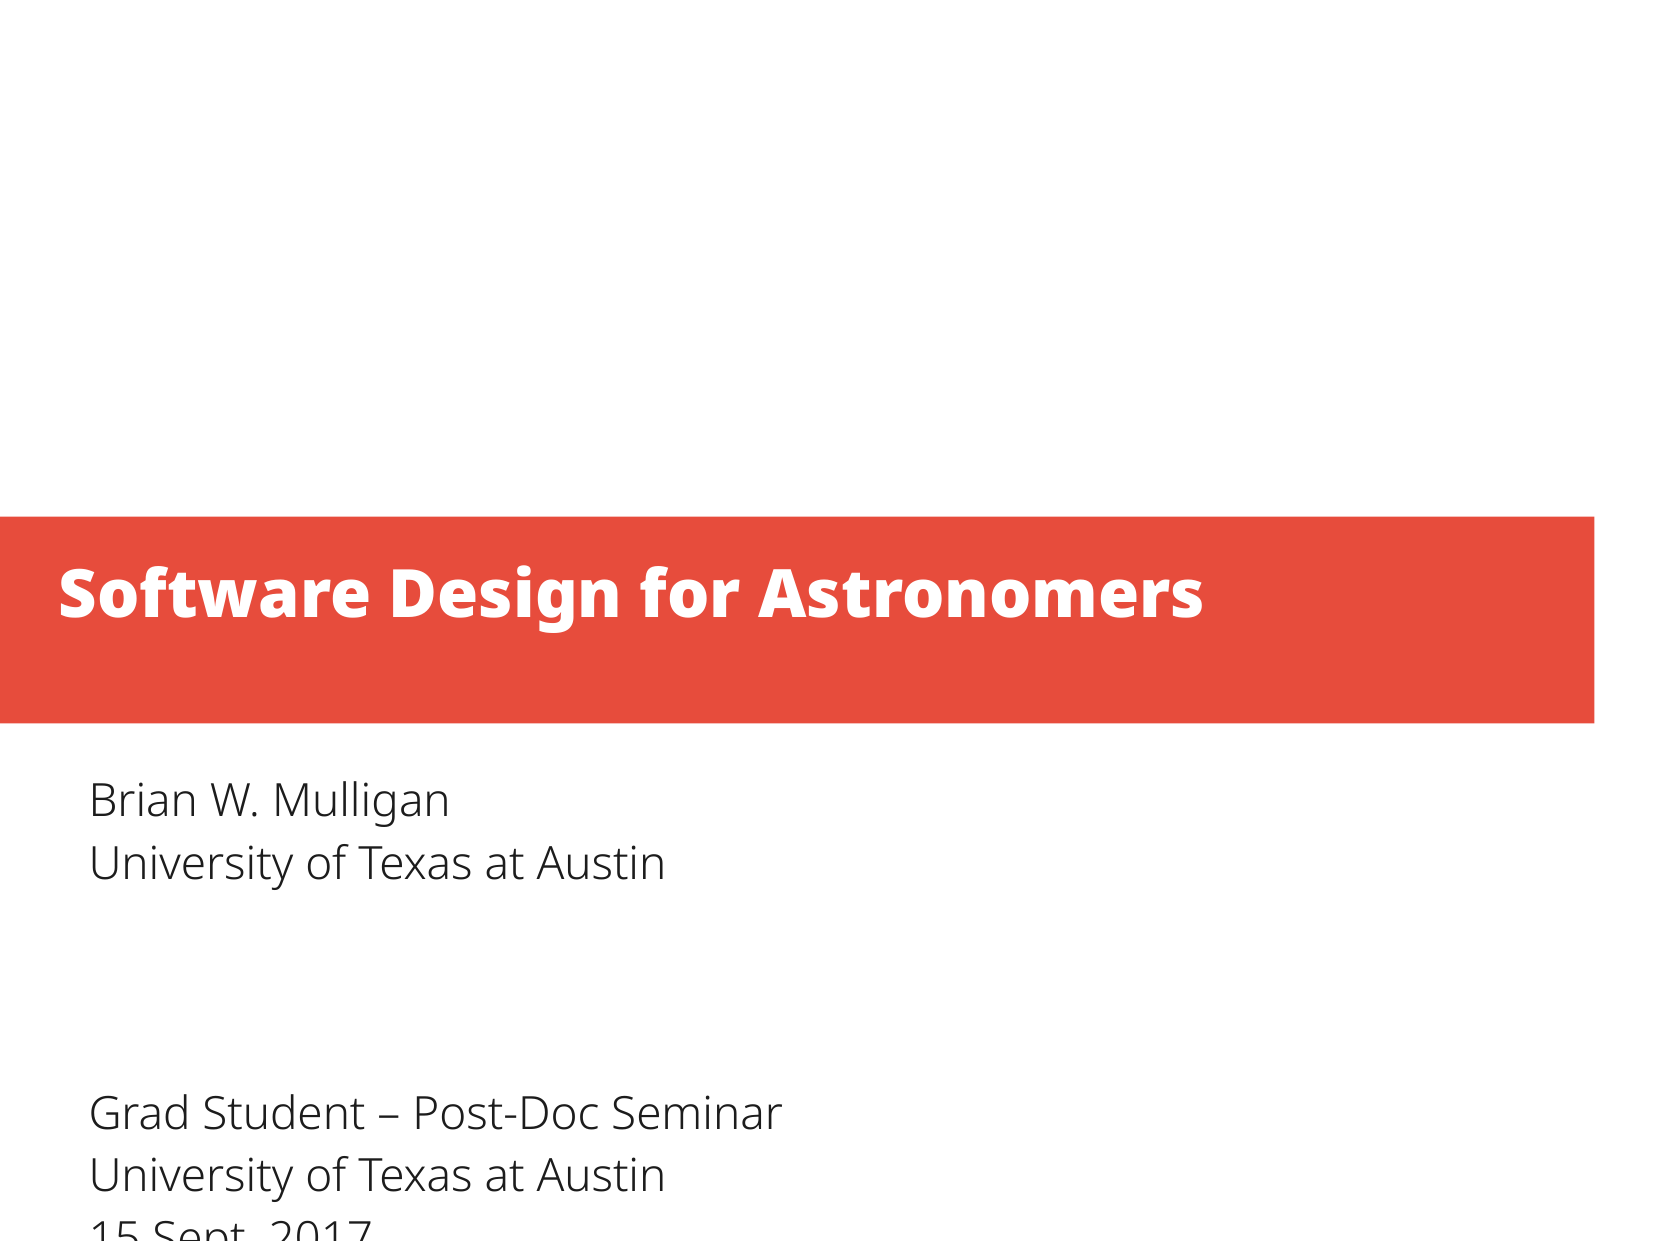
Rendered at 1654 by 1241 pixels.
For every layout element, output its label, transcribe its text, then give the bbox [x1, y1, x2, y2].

title Software Design for Astronomers [59, 546, 1595, 694]
subtitle Brian W. Mulligan University of Texas at Austin Grad Student – Post-Doc Seminar University of Texas at Austin 15 Sept. 2017 [88, 767, 1595, 1182]
